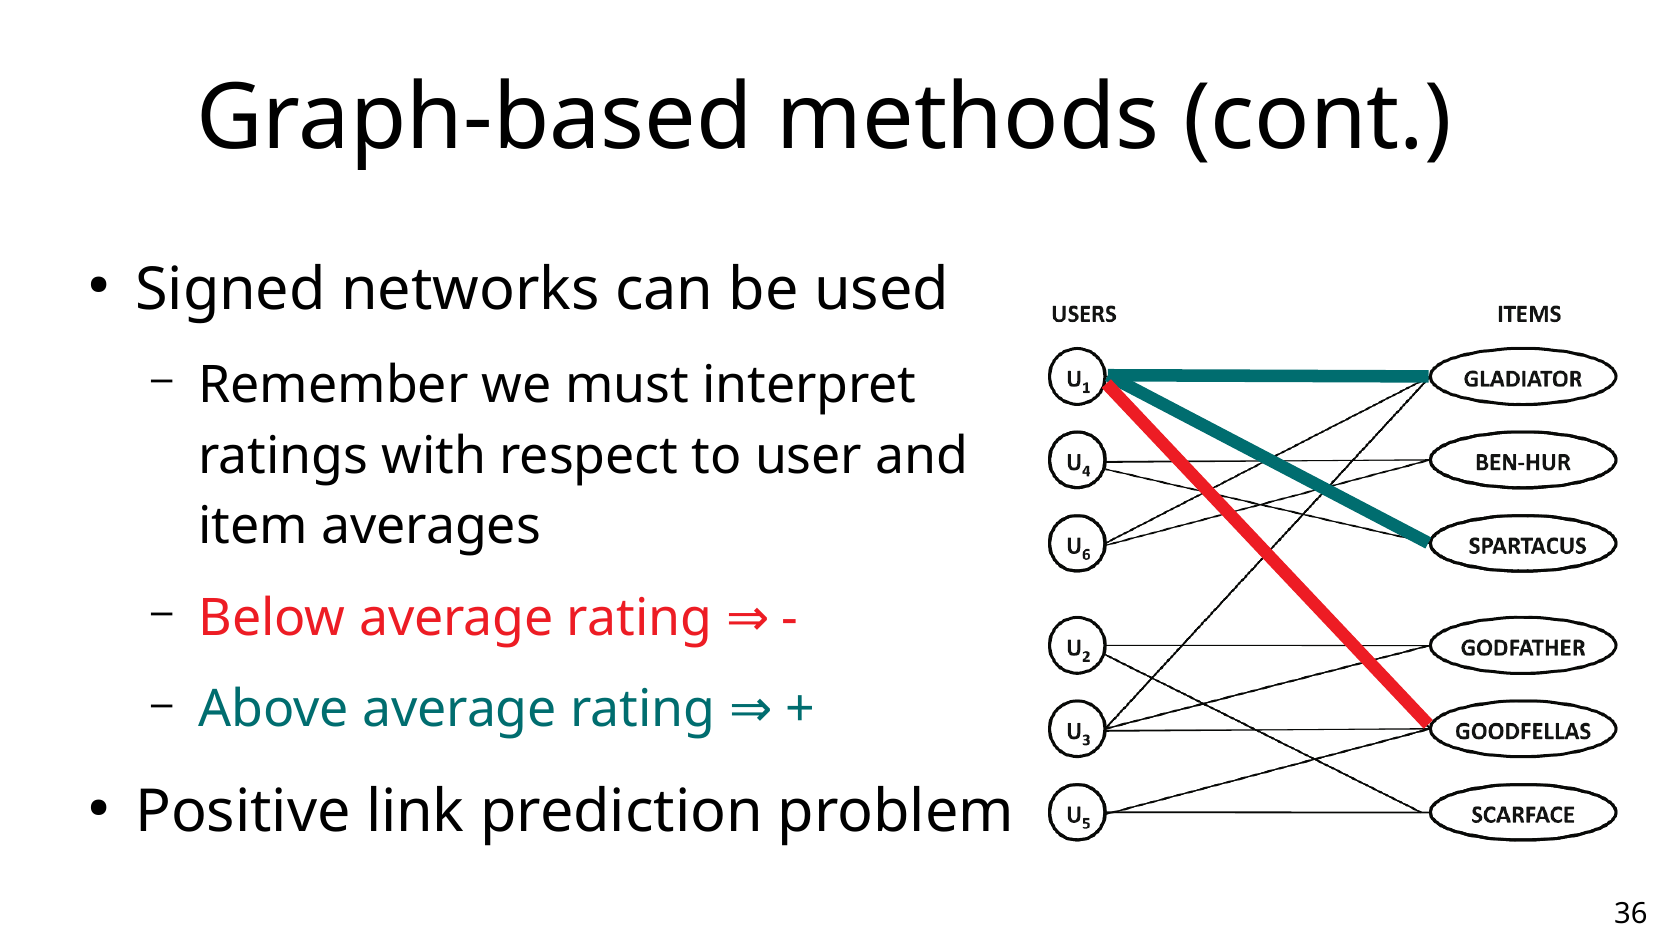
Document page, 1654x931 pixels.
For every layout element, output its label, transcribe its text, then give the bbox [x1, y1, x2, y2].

picture [1032, 289, 1628, 854]
list Signed networks can be used Remember we must interpret ratings with respect to user and item averages Below average rating ⇒ - Above average rating ⇒ + Positive link prediction problem [72, 245, 1022, 929]
title Graph-based methods (cont.) [0, 1, 1650, 226]
